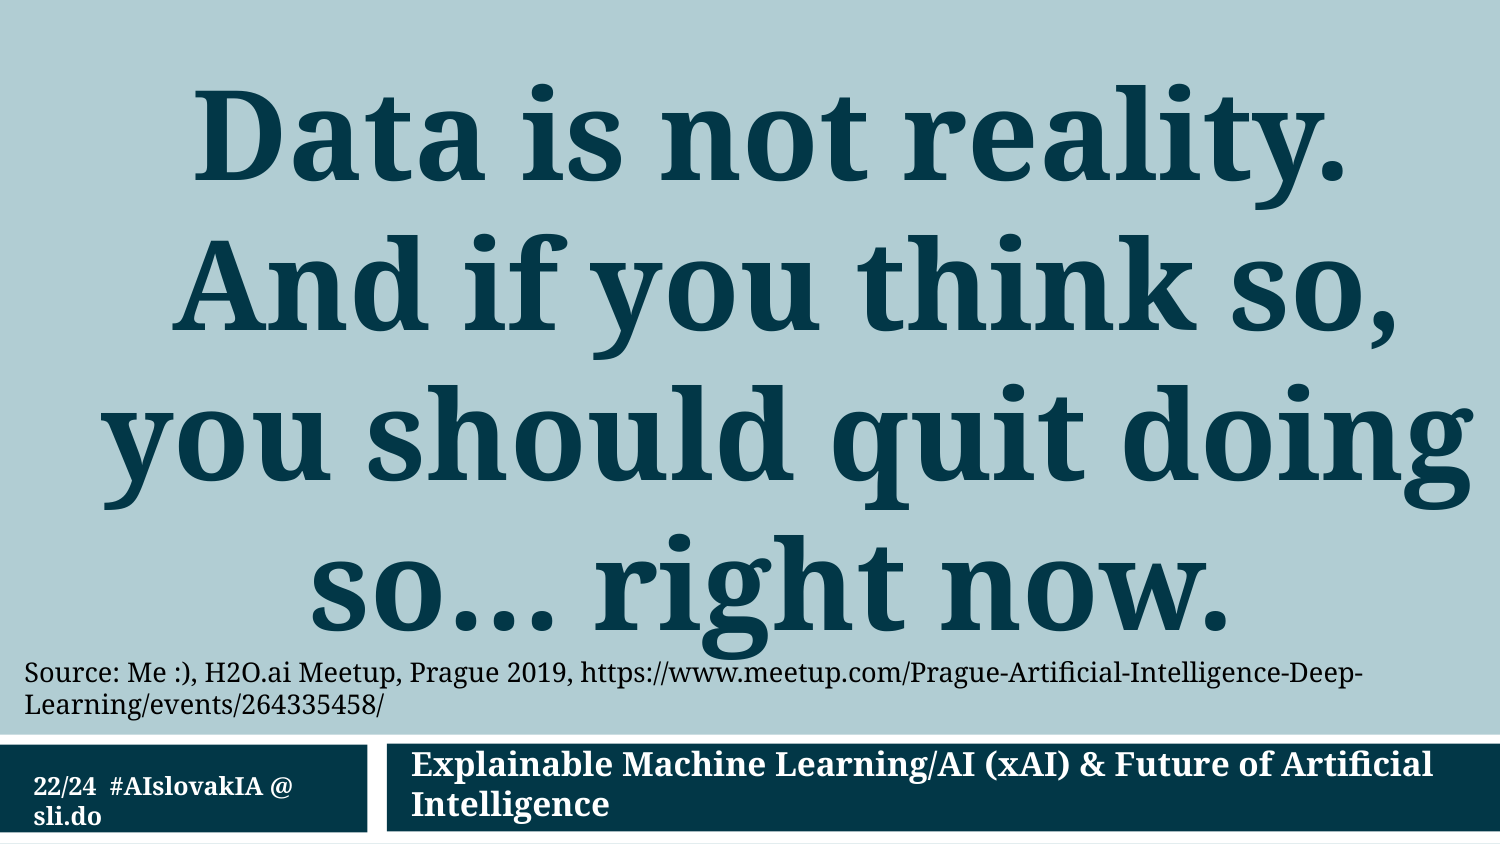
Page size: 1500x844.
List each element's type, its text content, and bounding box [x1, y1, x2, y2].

text_box Explainable Machine Learning/AI (xAI) & Future of Artificial Intelligence [400, 740, 1500, 826]
text_box Data is not reality. And if you think so, you should quit doing so… right now. [76, 147, 1500, 564]
text_box Source: Me :), H2O.ai Meetup, Prague 2019, https://www.meetup.com/Prague-Artificial-Intelligence-Deep-Learning/events/264335458/ [13, 649, 1472, 704]
text_box 22/24 #AIslovakIA @ sli.do [22, 764, 362, 808]
